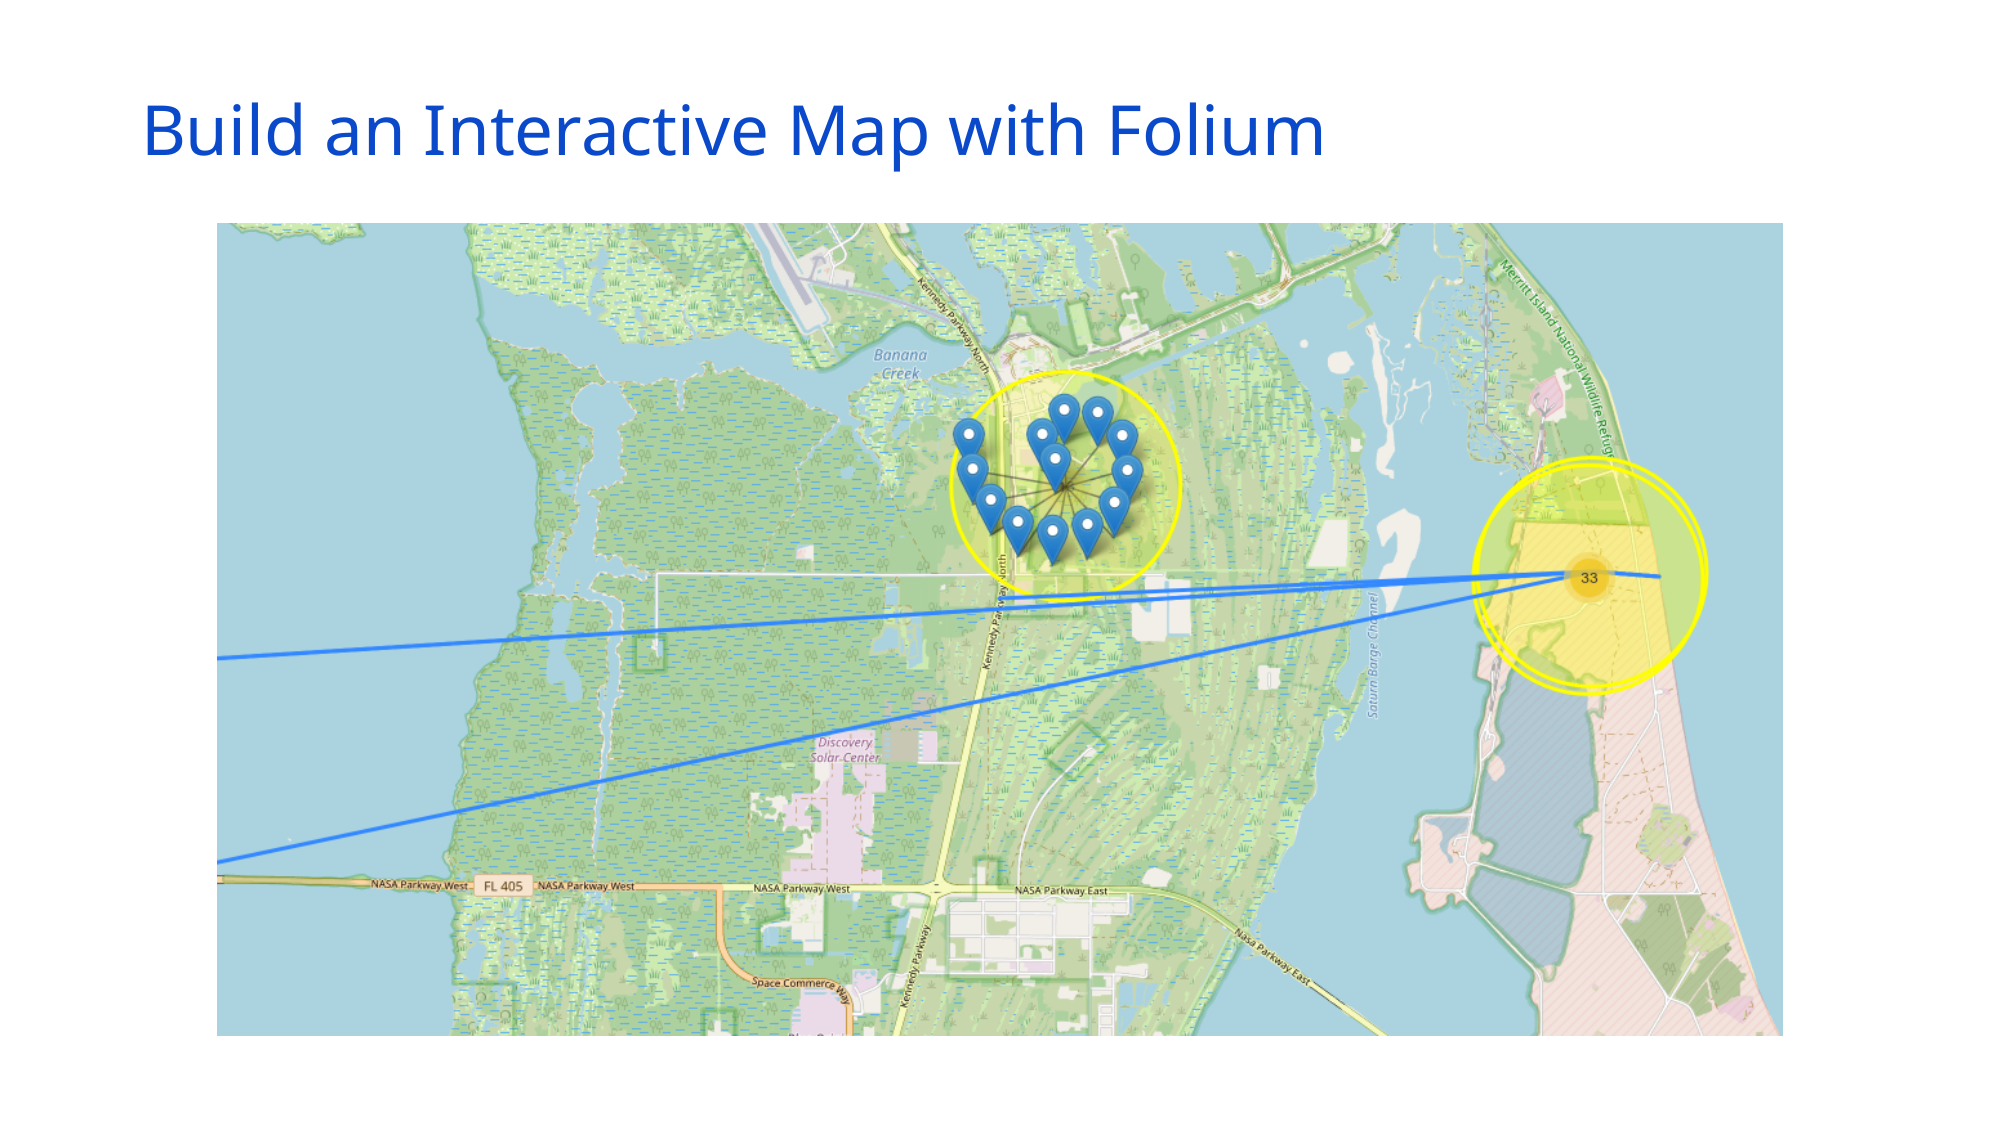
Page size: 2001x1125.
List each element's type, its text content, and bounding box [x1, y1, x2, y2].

picture [217, 223, 1783, 1036]
text_box Build an Interactive Map with Folium [126, 88, 1852, 179]
slide_number 12 [1429, 988, 1880, 1055]
